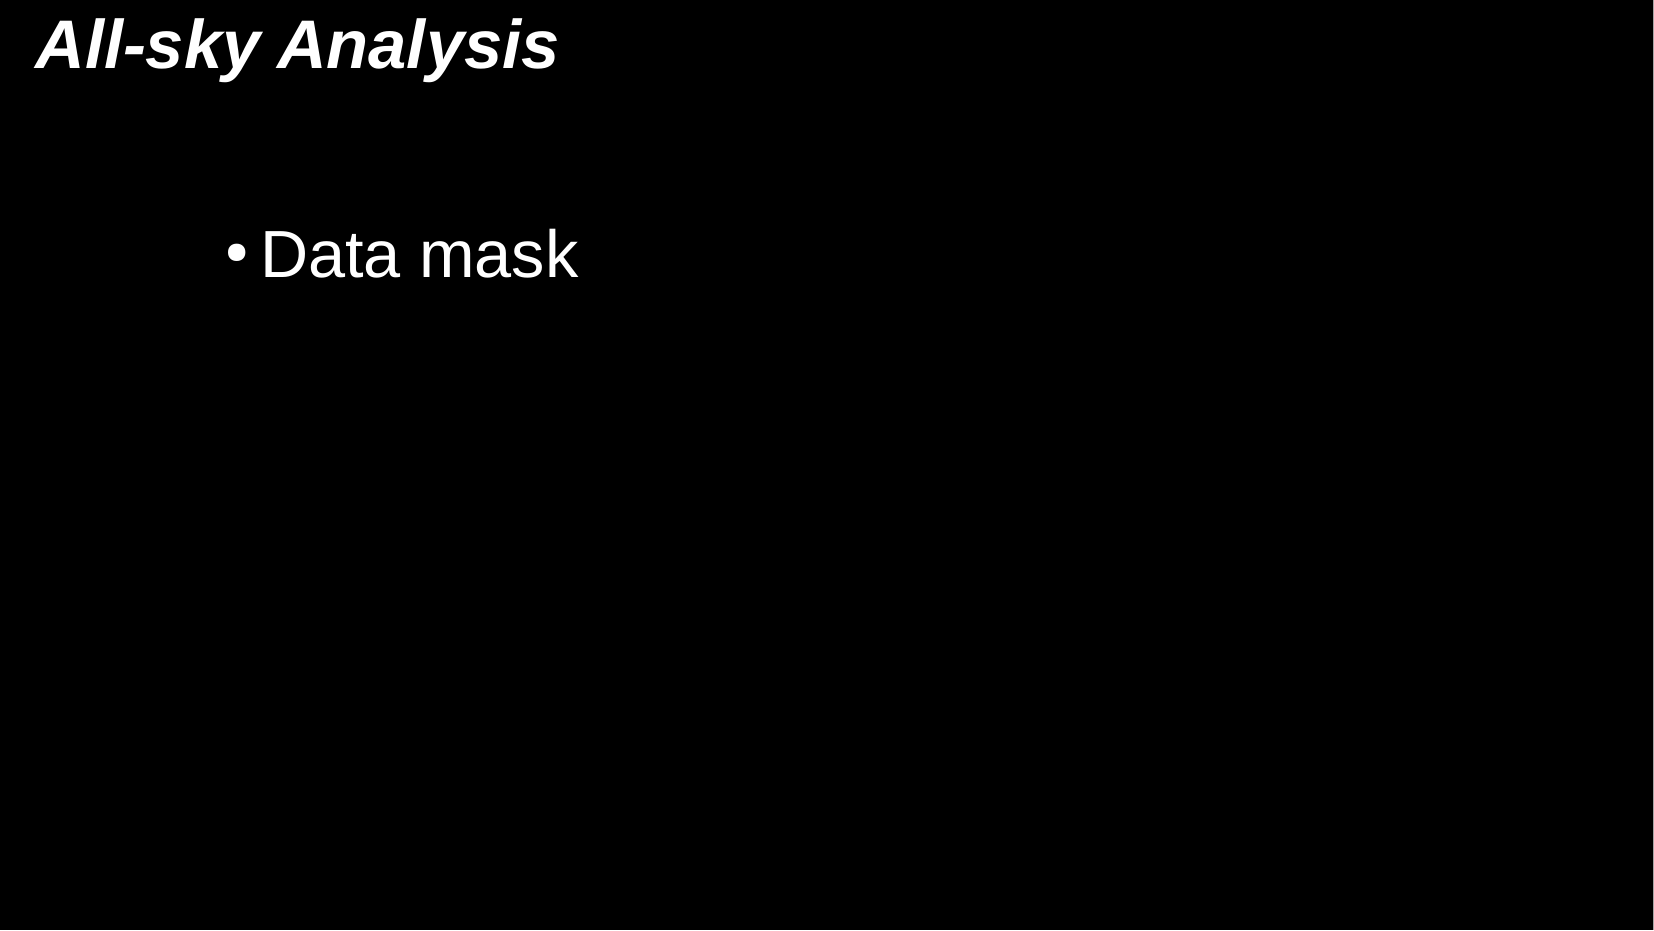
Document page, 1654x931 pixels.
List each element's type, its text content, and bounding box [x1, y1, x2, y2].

title All-sky Analysis [0, 0, 1654, 91]
text_box Data mask [210, 210, 1381, 524]
